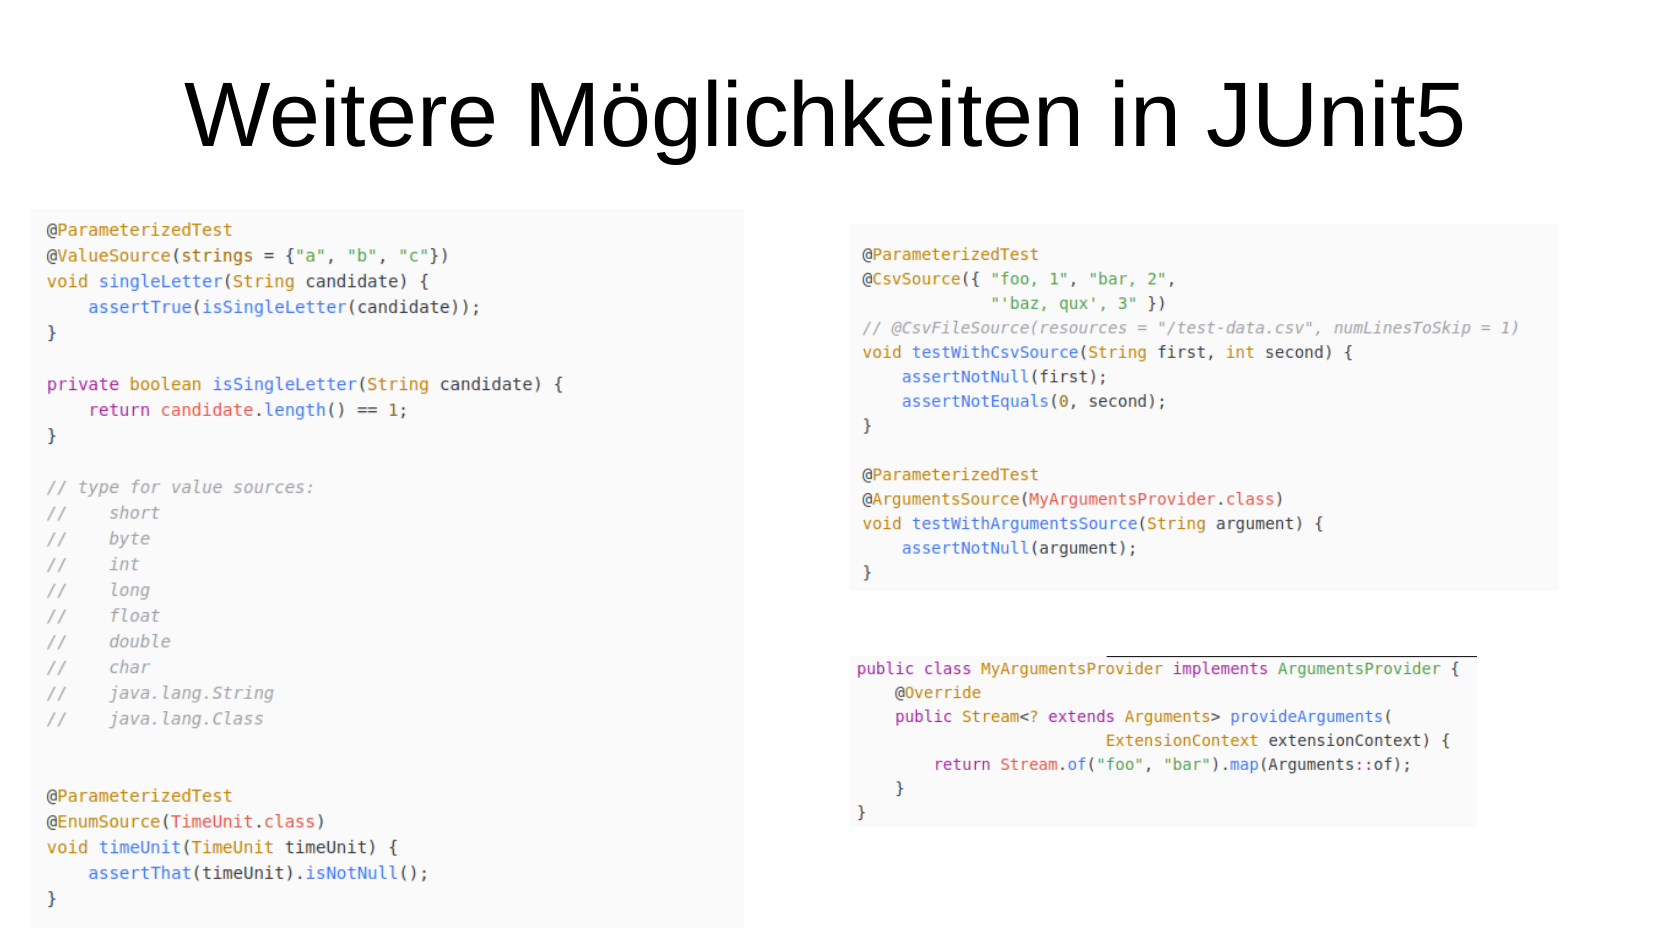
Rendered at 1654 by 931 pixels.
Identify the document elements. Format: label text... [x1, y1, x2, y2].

title Weitere Möglichkeiten in JUnit5 [82, 37, 1571, 193]
picture [850, 656, 1477, 827]
picture [850, 224, 1558, 591]
picture [30, 209, 745, 928]
